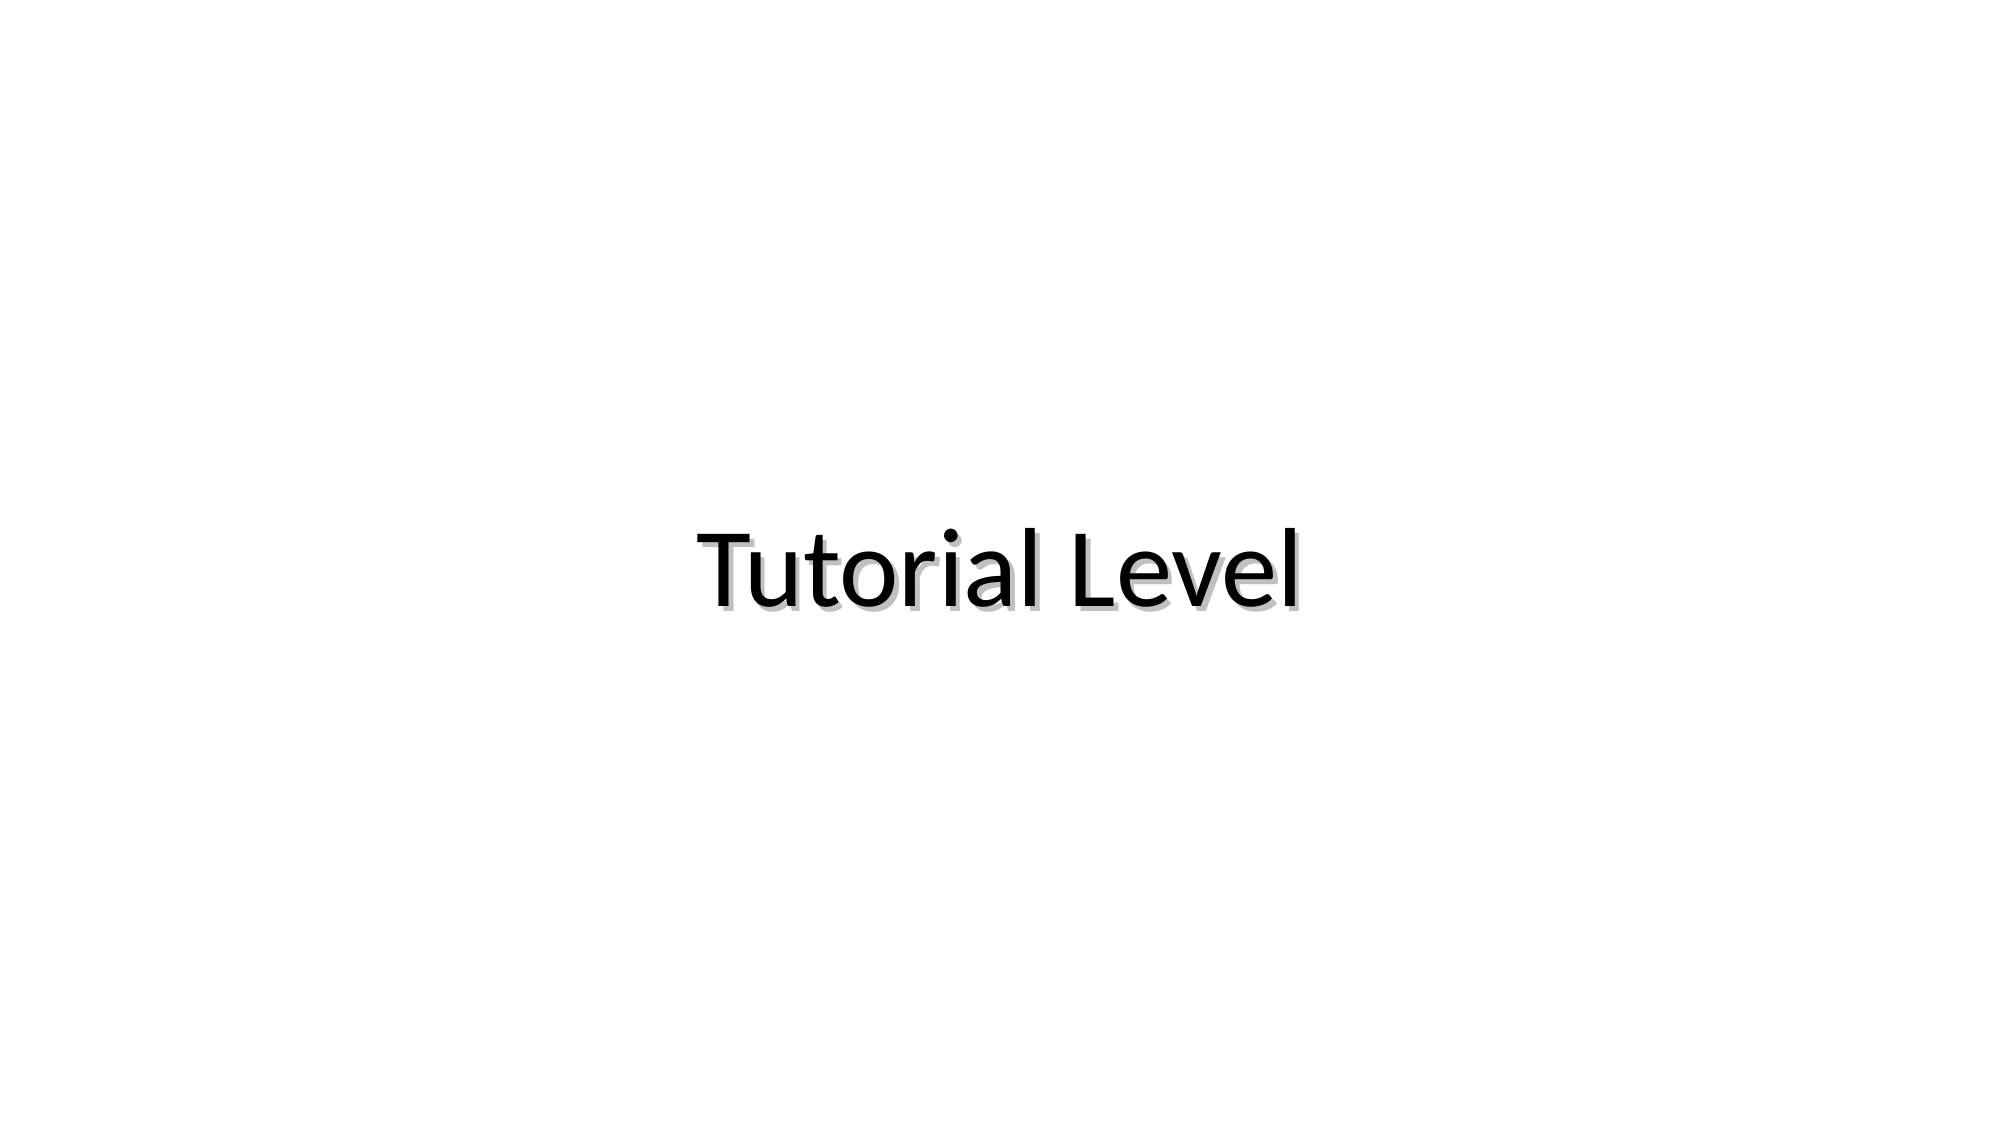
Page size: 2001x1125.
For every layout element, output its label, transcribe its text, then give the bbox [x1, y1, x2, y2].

text_box Tutorial Level [681, 487, 1319, 637]
